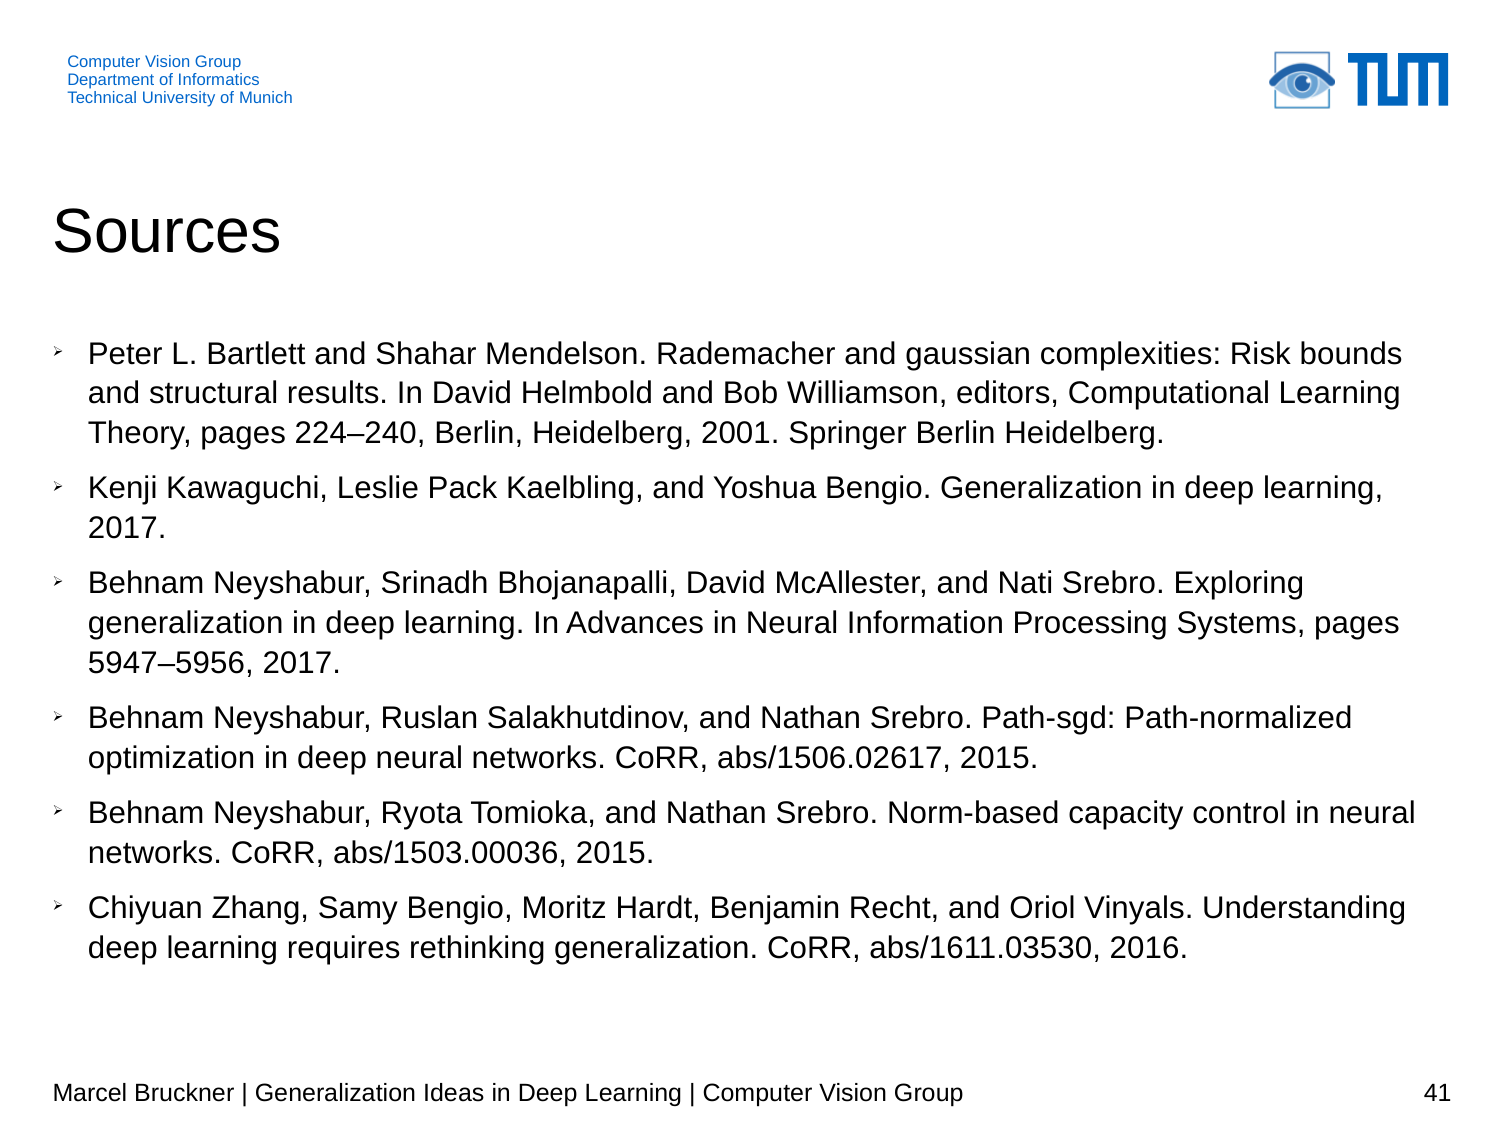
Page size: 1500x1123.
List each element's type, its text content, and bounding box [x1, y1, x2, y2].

picture [1269, 47, 1335, 113]
title Sources [52, 195, 1453, 266]
list Peter L. Bartlett and Shahar Mendelson. Rademacher and gaussian complexities: Risk bounds and structural results. In David Helmbold and Bob Williamson, editors, Computational Learning Theory, pages 224–240, Berlin, Heidelberg, 2001. Springer Berlin Heidelberg. Kenji Kawaguchi, Leslie Pack Kaelbling, and Yoshua Bengio. Generalization in deep learning, 2017. Behnam Neyshabur, Srinadh Bhojanapalli, David McAllester, and Nati Srebro. Exploring generalization in deep learning. In Advances in Neural Information Processing Systems, pages 5947–5956, 2017. Behnam Neyshabur, Ruslan Salakhutdinov, and Nathan Srebro. Path-sgd: Path-normalized optimization in deep neural networks. CoRR, abs/1506.02617, 2015. Behnam Neyshabur, Ryota Tomioka, and Nathan Srebro. Norm-based capacity control in neural networks. CoRR, abs/1503.00036, 2015. Chiyuan Zhang, Samy Bengio, Moritz Hardt, Benjamin Recht, and Oriol Vinyals. Understanding deep learning requires rethinking generalization. CoRR, abs/1611.03530, 2016. [52, 330, 1453, 1122]
